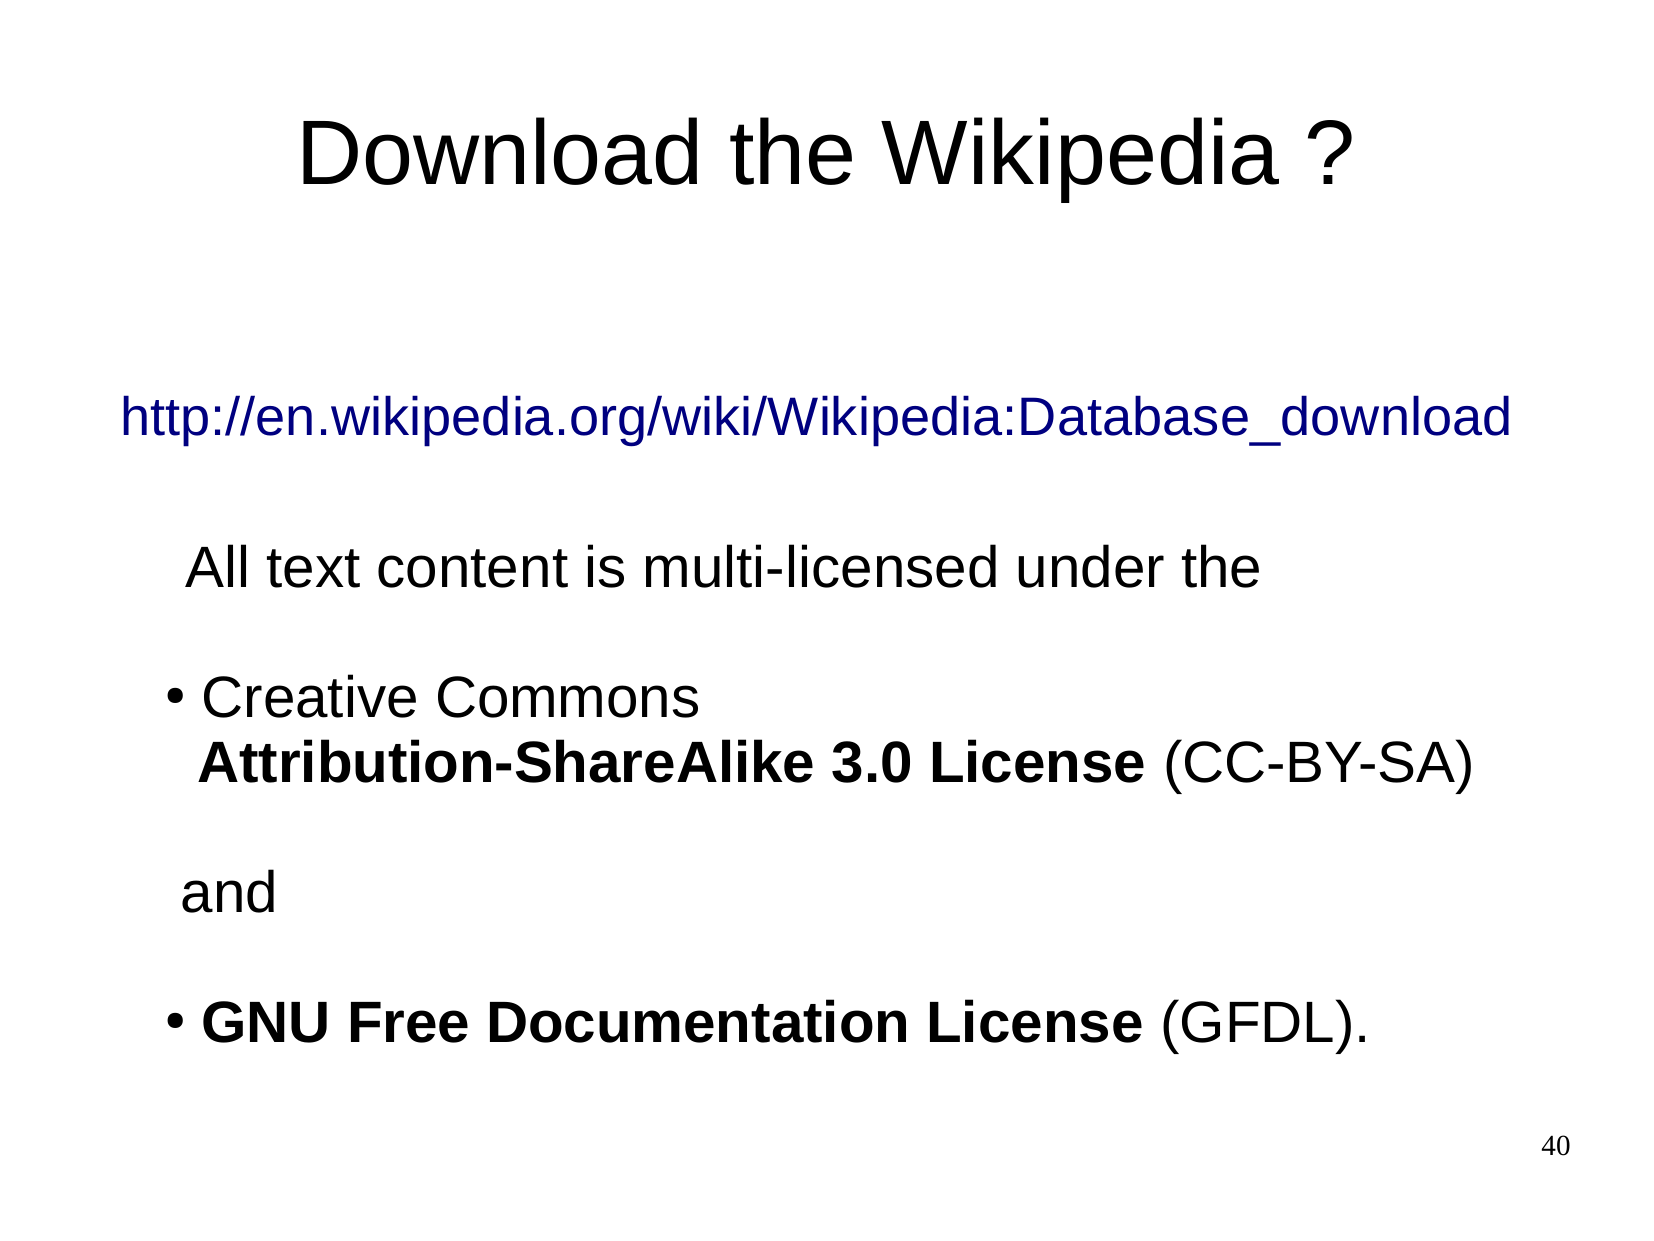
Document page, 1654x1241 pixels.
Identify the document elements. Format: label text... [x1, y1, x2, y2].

title Download the Wikipedia ? [82, 49, 1571, 257]
text_box All text content is multi-licensed under the Creative Commons Attribution-ShareAlike 3.0 License (CC-BY-SA) and GNU Free Documentation License (GFDL). [150, 527, 1576, 1063]
text_box http://en.wikipedia.org/wiki/Wikipedia:Database_download [75, 379, 1576, 469]
